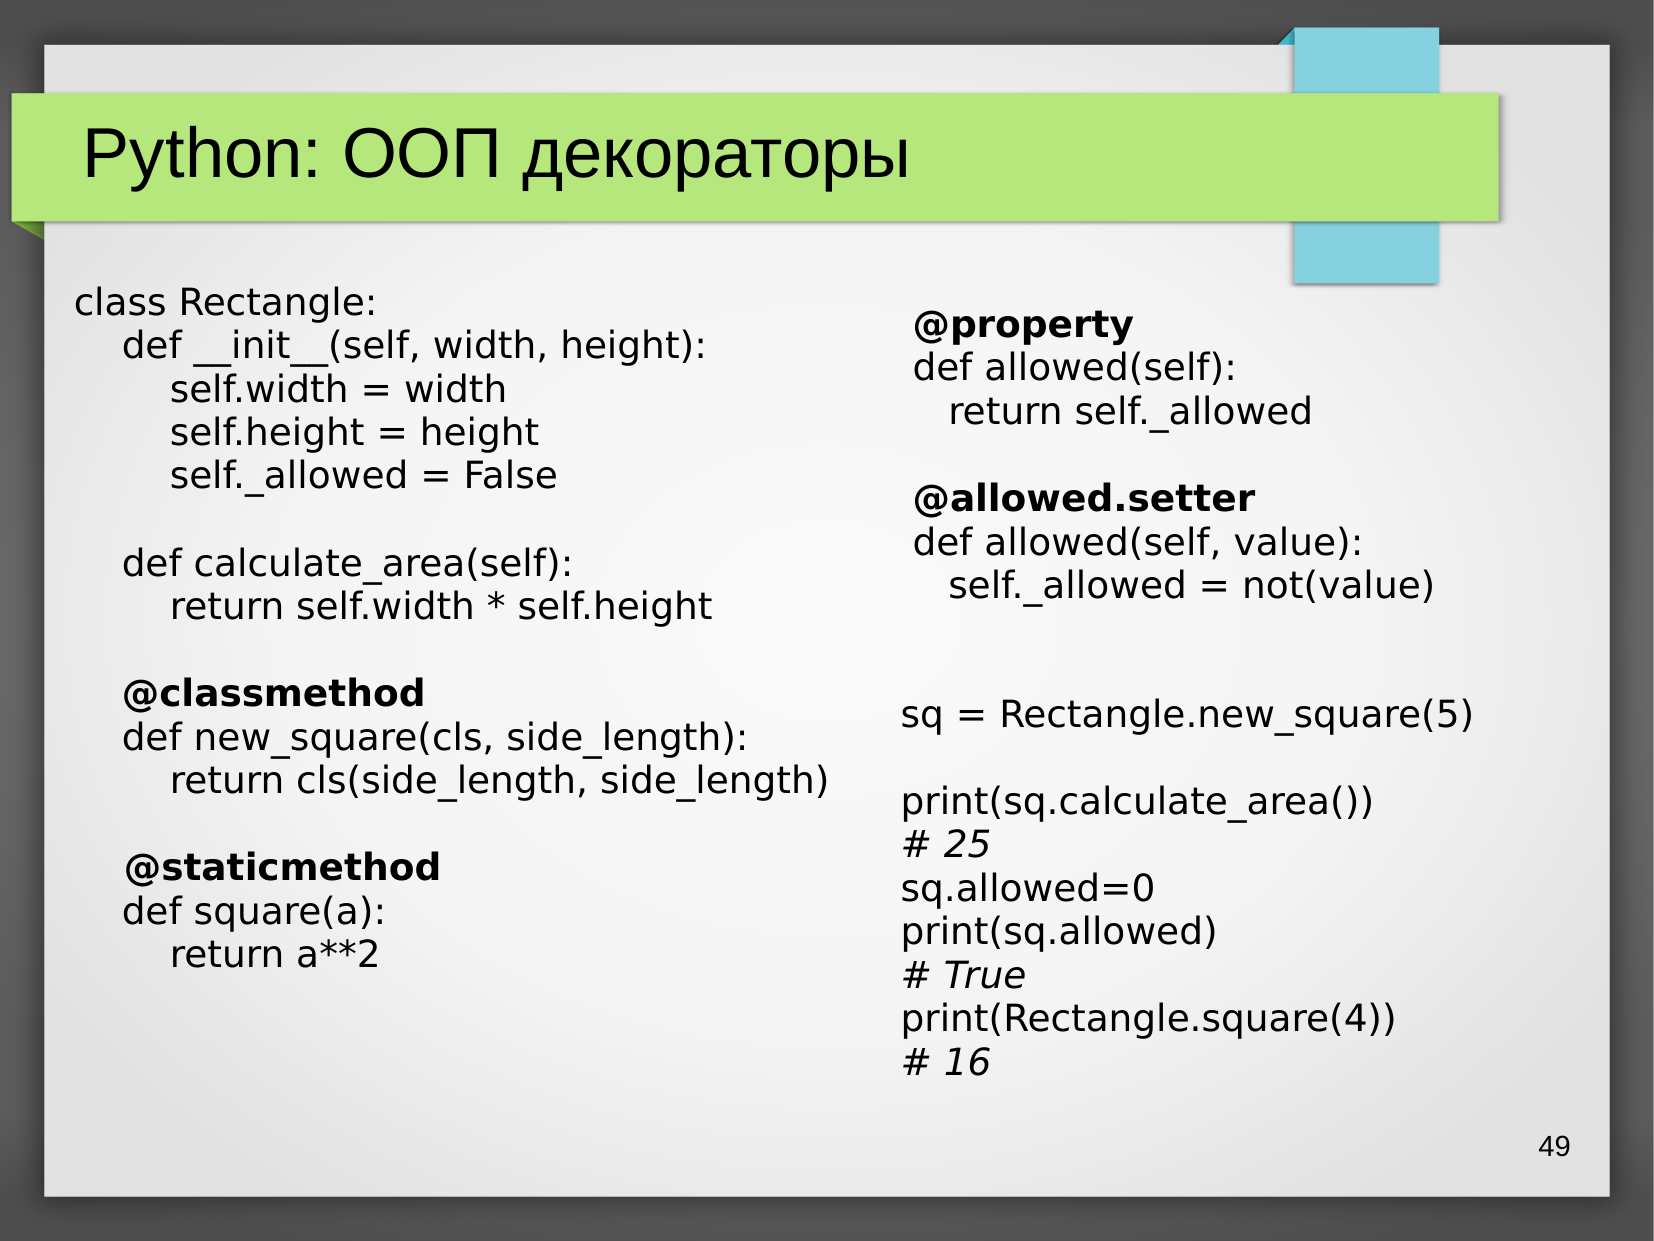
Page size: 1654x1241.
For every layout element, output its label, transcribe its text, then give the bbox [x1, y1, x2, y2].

text_box @property def allowed(self): return self._allowed @allowed.setter def allowed(self, value): self._allowed = not(value) [897, 295, 1524, 638]
text_box sq = Rectangle.new_square(5) print(sq.calculate_area()) # 25 sq.allowed=0 print(sq.allowed) # True print(Rectangle.square(4)) # 16 [885, 685, 1595, 1110]
title Python: ООП декораторы [82, 49, 1571, 257]
text_box class Rectangle: def __init__(self, width, height): self.width = width self.height = height self._allowed = False def calculate_area(self): return self.width * self.height @classmethod def new_square(cls, side_length): return cls(side_length, side_length) @staticmethod def square(a): return a**2 [59, 272, 851, 1107]
picture [0, 0, 1654, 1241]
